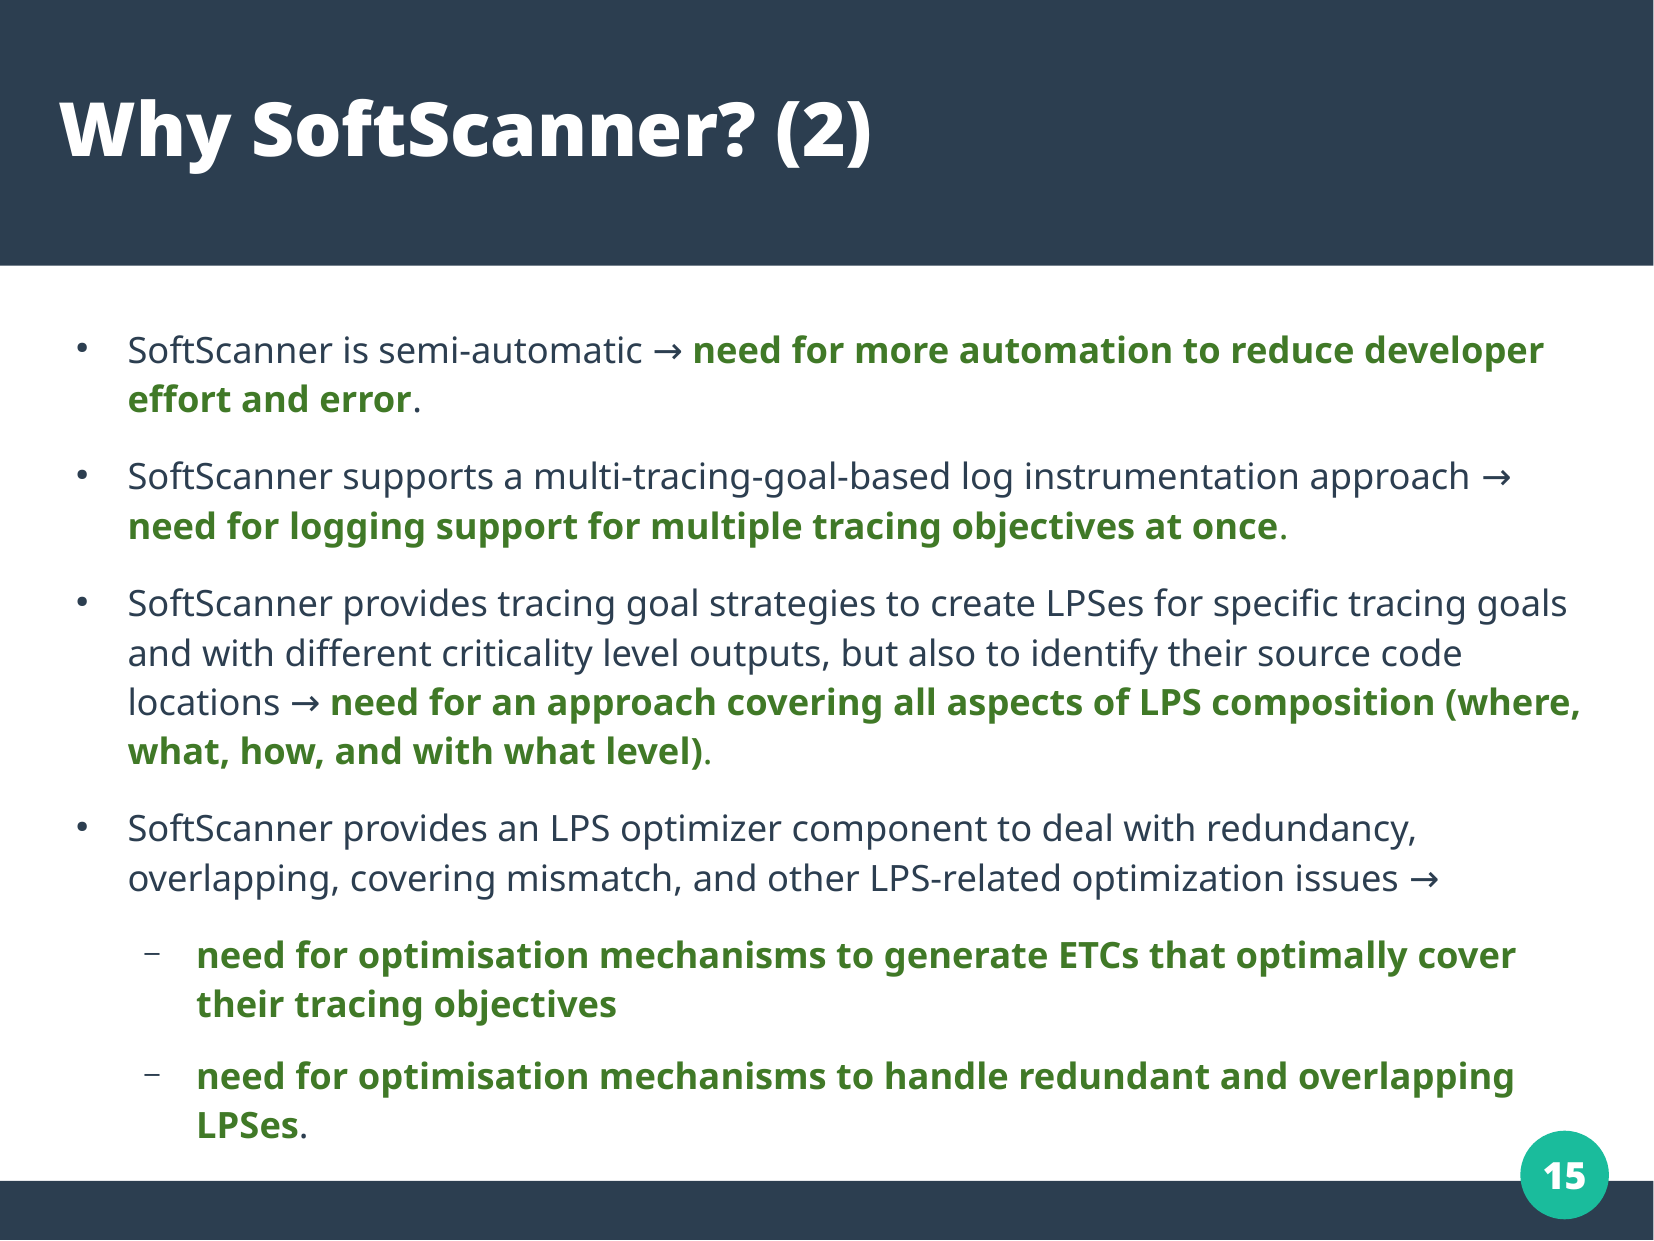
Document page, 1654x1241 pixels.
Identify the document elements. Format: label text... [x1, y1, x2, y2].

list SoftScanner is semi-automatic → need for more automation to reduce developer effort and error. SoftScanner supports a multi-tracing-goal-based log instrumentation approach → need for logging support for multiple tracing objectives at once. SoftScanner provides tracing goal strategies to create LPSes for specific tracing goals and with different criticality level outputs, but also to identify their source code locations → need for an approach covering all aspects of LPS composition (where, what, how, and with what level). SoftScanner provides an LPS optimizer component to deal with redundancy, overlapping, covering mismatch, and other LPS-related optimization issues → need for optimisation mechanisms to generate ETCs that optimally cover their tracing objectives need for optimisation mechanisms to handle redundant and overlapping LPSes. [58, 324, 1595, 1152]
title Why SoftScanner? (2) [58, 49, 1595, 207]
